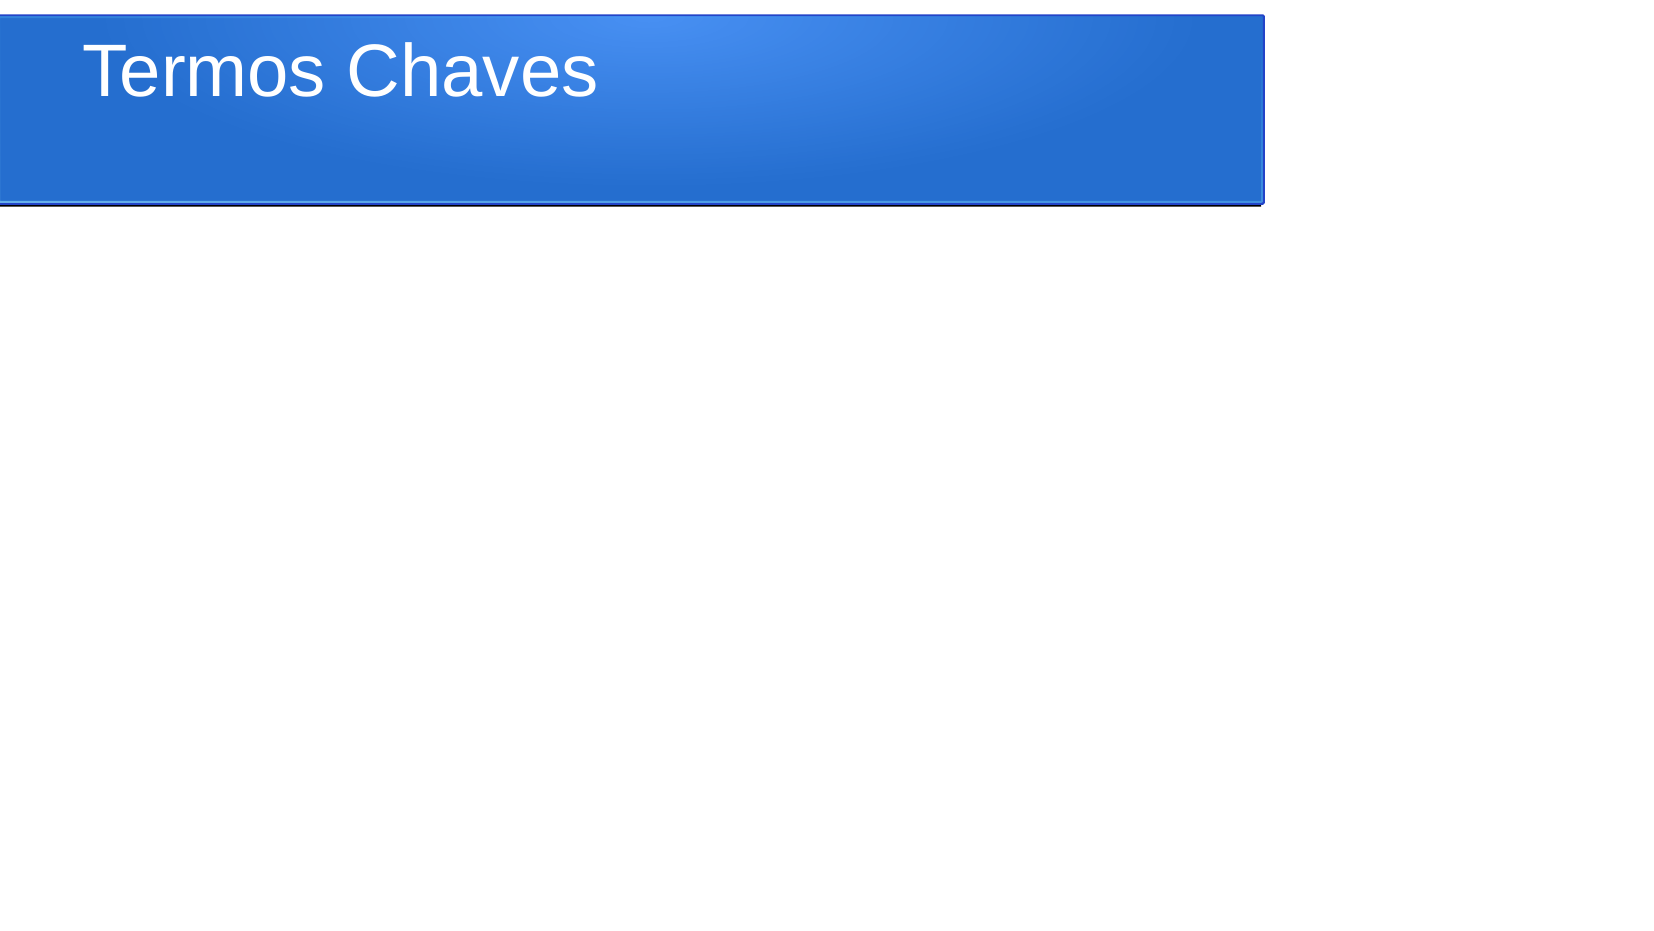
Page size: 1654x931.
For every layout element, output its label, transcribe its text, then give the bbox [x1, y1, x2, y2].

title Termos Chaves [82, 29, 1235, 196]
